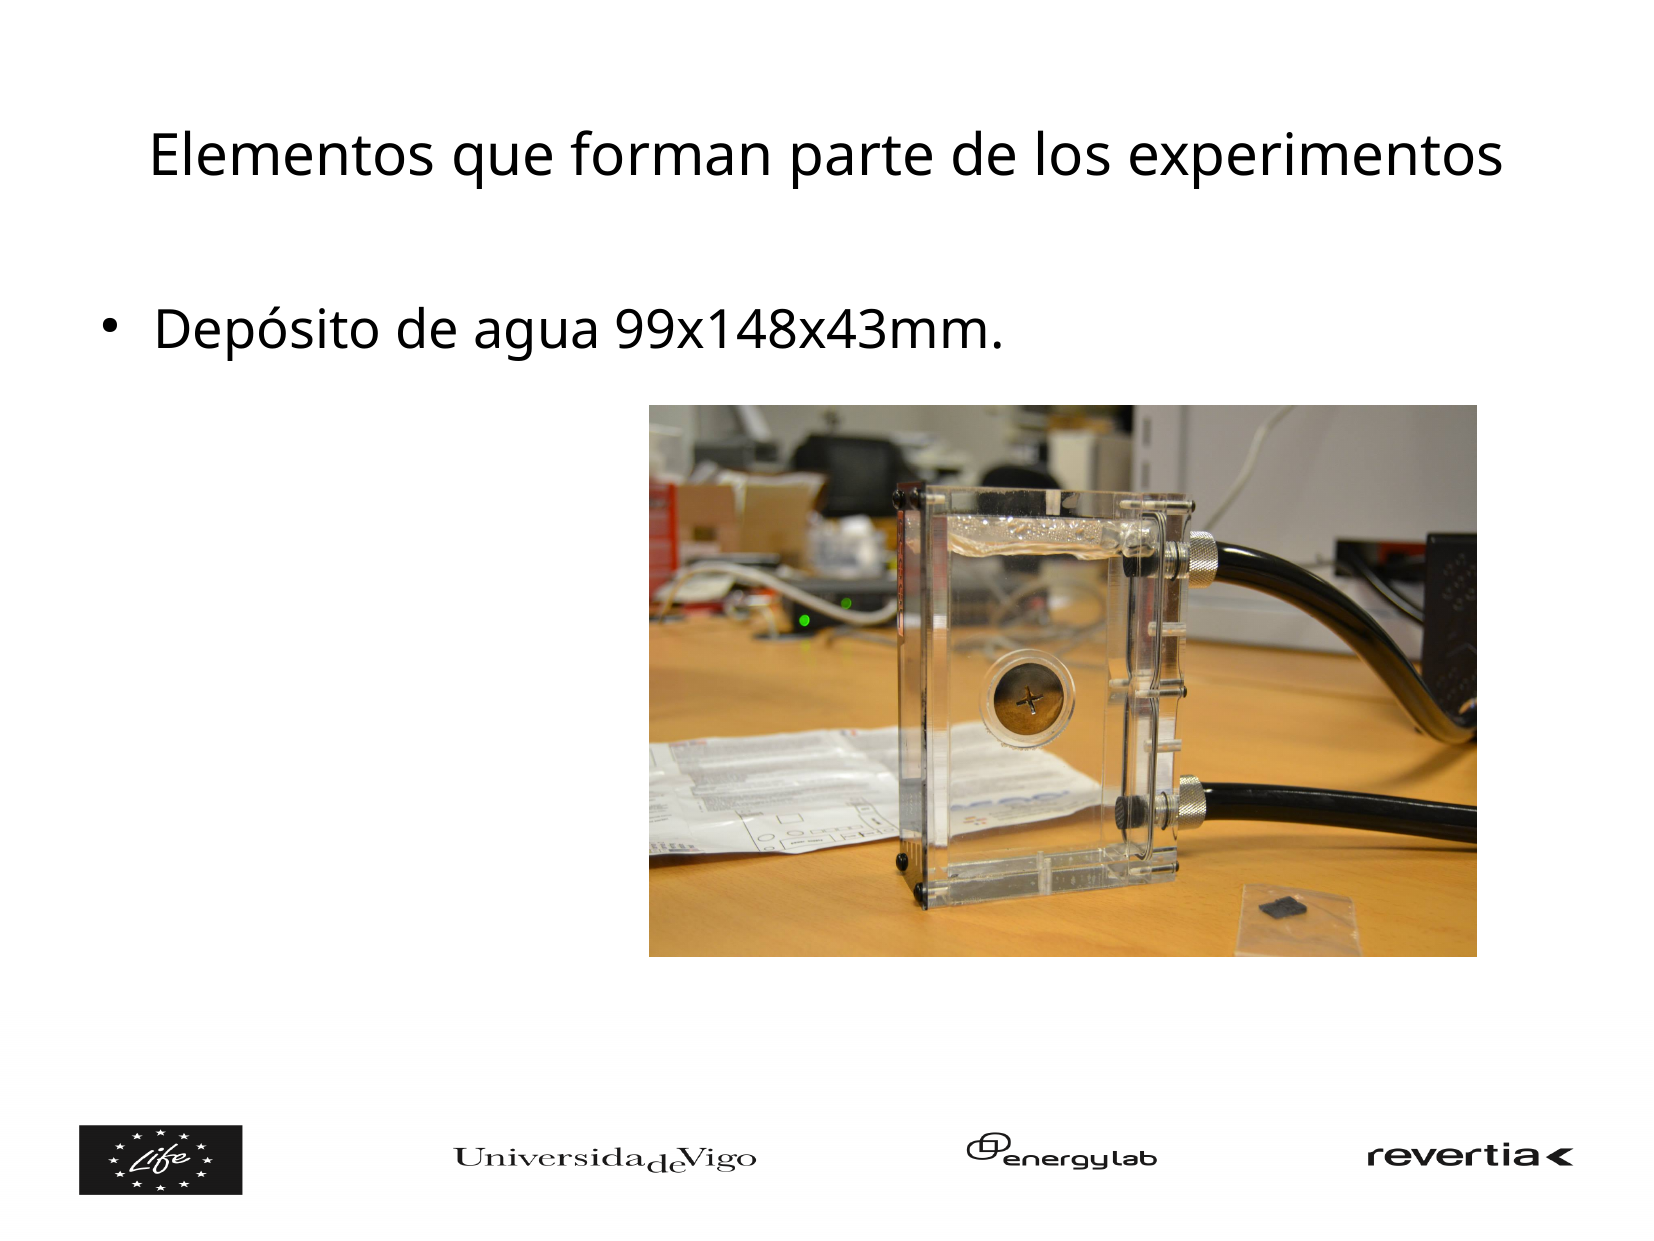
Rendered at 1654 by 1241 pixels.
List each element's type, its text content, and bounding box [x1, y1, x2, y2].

picture [649, 405, 1477, 957]
list Depósito de agua 99x148x43mm. [82, 290, 1571, 1010]
title Elementos que forman parte de los experimentos [82, 49, 1571, 257]
picture [0, 1009, 1654, 1241]
